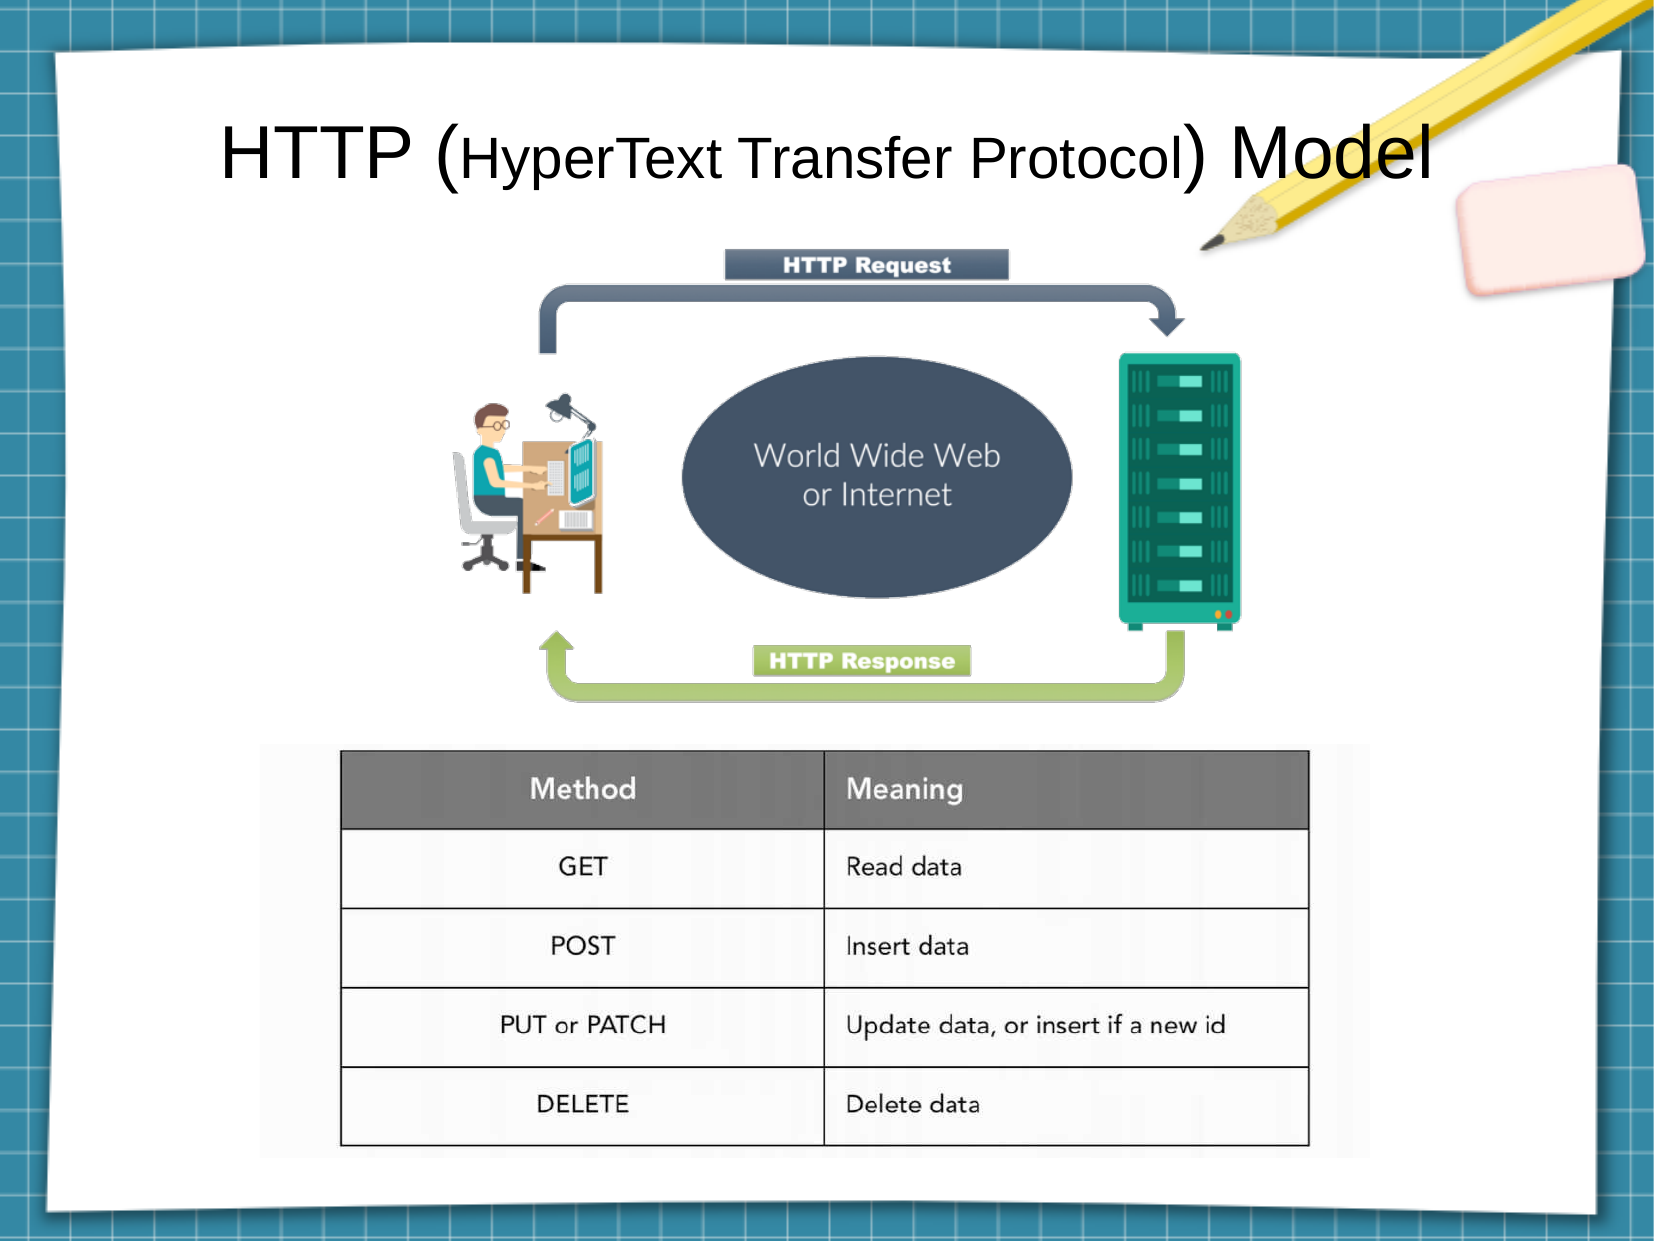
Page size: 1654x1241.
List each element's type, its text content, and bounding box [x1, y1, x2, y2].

title HTTP (HyperText Transfer Protocol) Model [82, 49, 1571, 257]
picture [0, 0, 1654, 1241]
